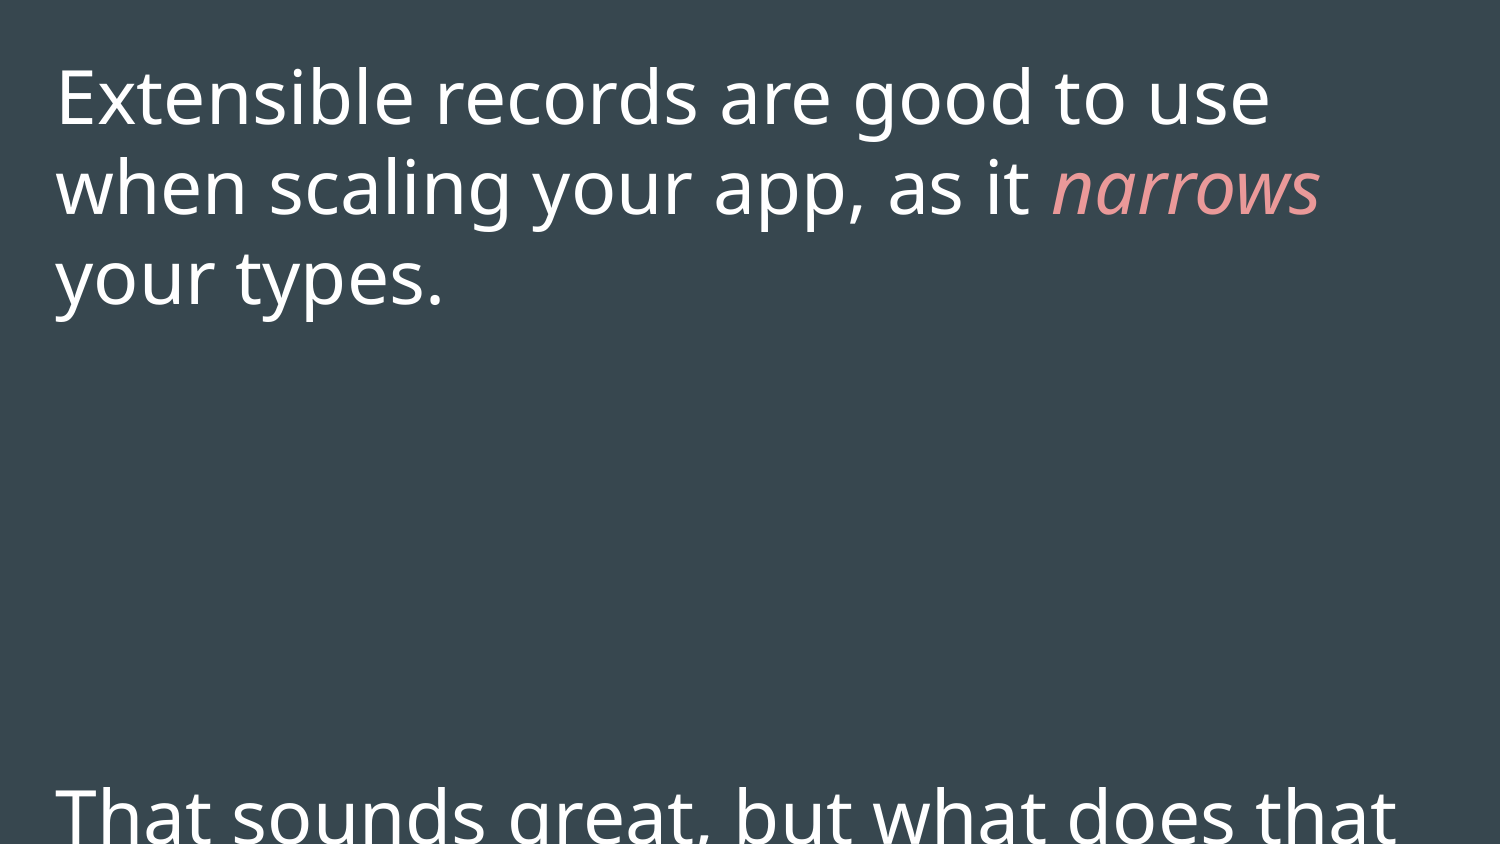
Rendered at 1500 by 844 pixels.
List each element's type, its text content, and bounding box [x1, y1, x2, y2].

title Extensible records are good to use when scaling your app, as it narrows your types. That sounds great, but what does that mean? [40, 34, 1472, 805]
